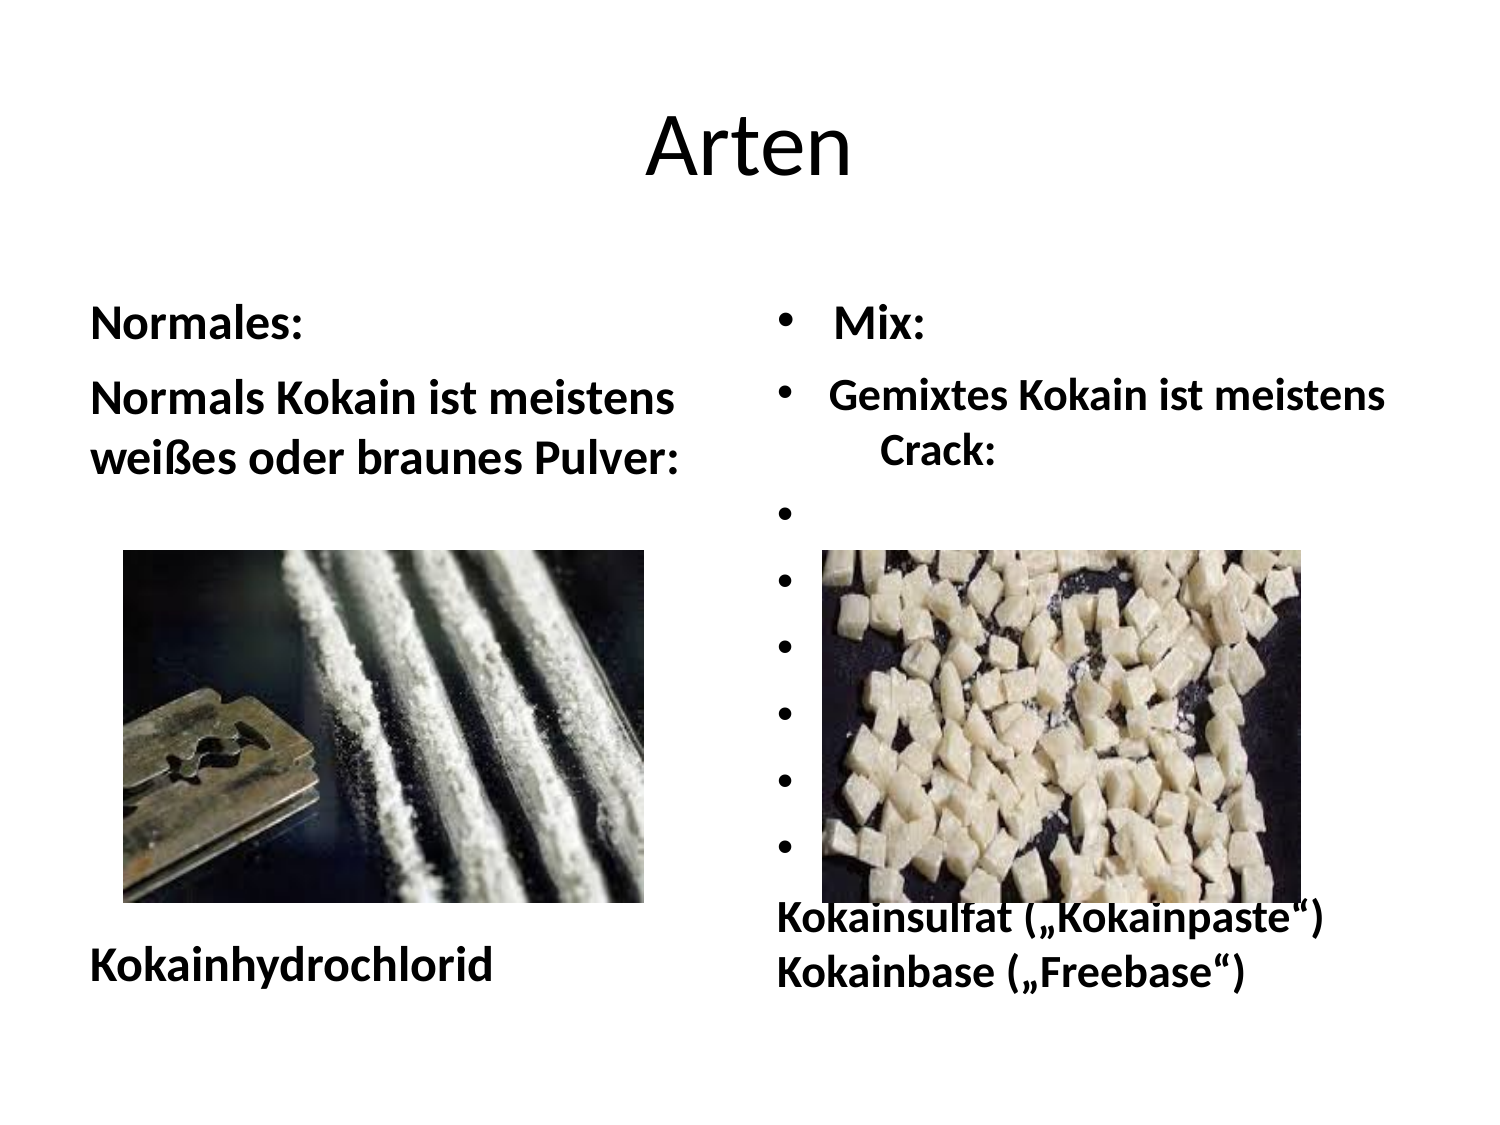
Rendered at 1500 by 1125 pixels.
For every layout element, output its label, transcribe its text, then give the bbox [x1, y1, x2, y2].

list Normales: [75, 251, 738, 356]
list Mix: [761, 251, 1426, 356]
picture [123, 550, 644, 904]
picture [822, 550, 1301, 904]
list Gemixtes Kokain ist meistens Crack: Kokainsulfat („Kokainpaste“) Kokainbase („Freebase“) [761, 356, 1426, 1005]
title Arten [75, 45, 1426, 233]
list Normals Kokain ist meistens weißes oder braunes Pulver: Kokainhydrochlorid [75, 356, 738, 1005]
